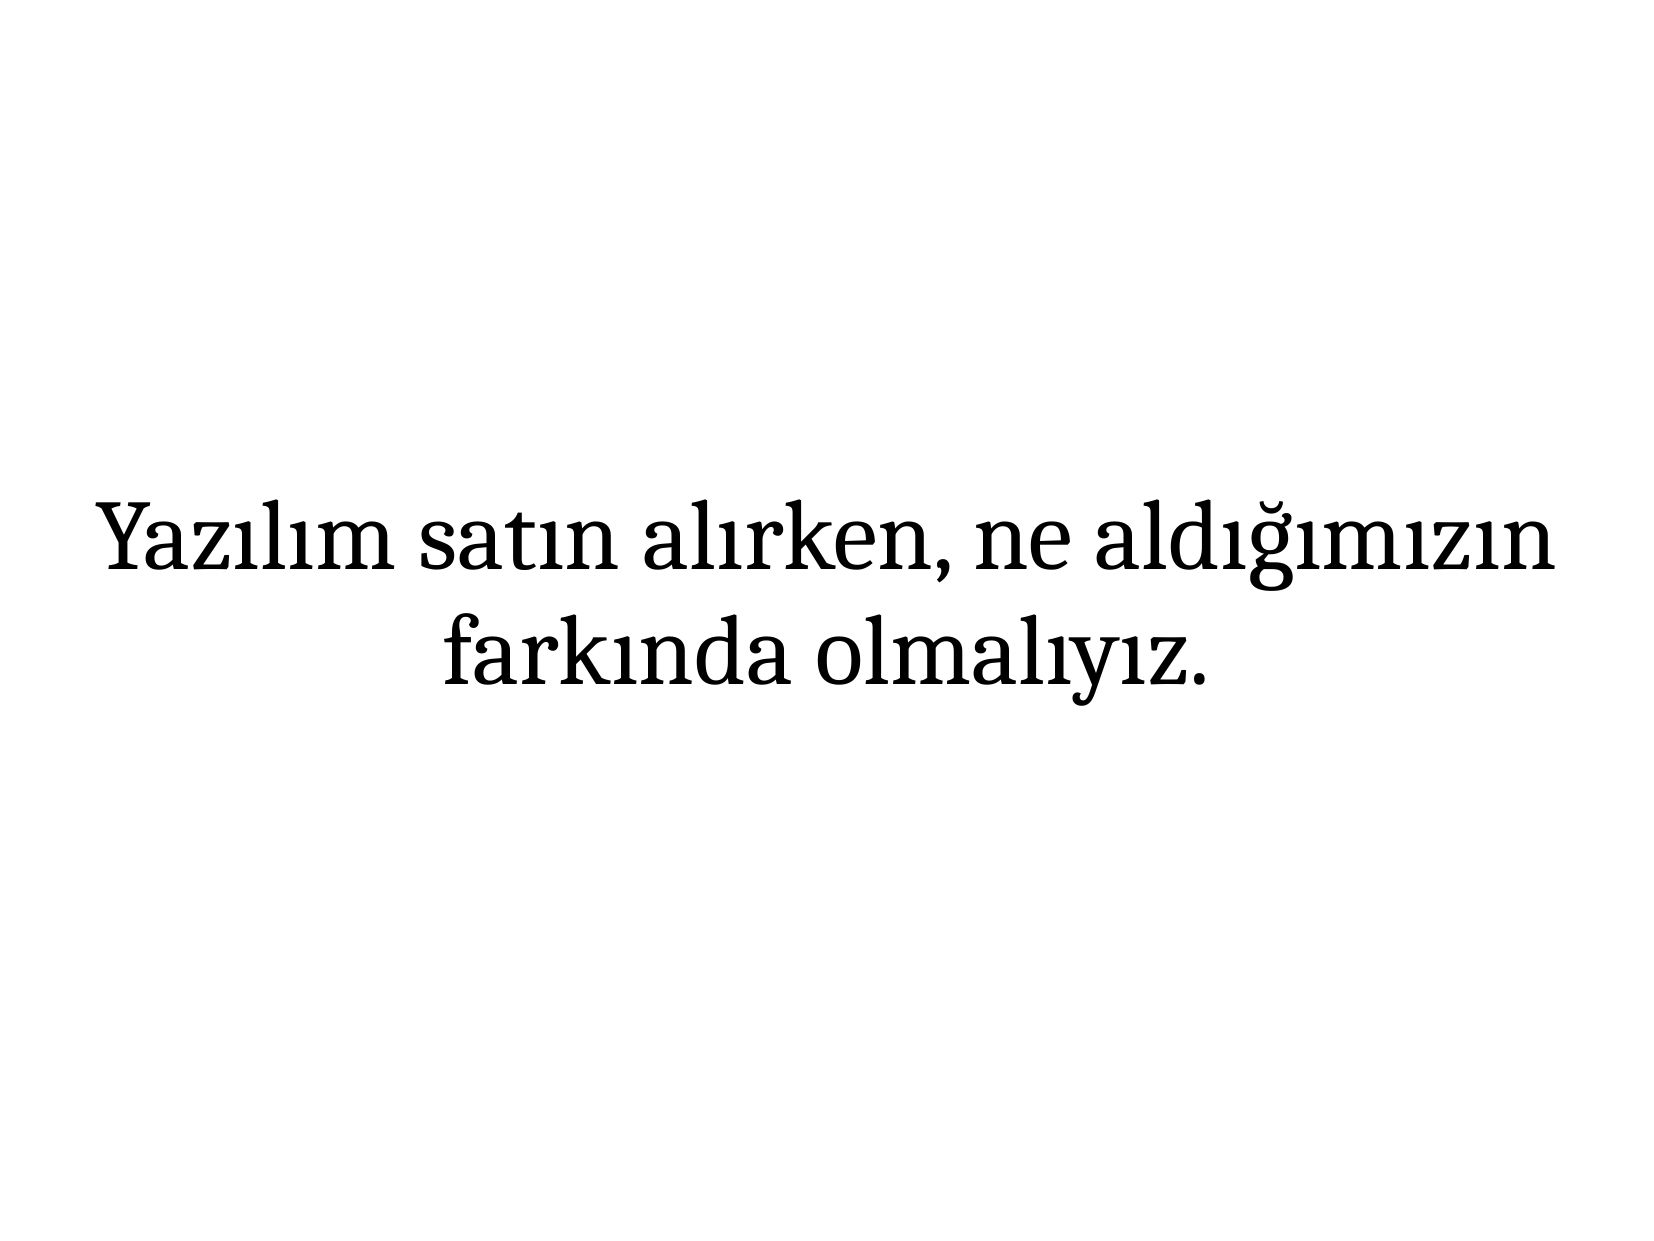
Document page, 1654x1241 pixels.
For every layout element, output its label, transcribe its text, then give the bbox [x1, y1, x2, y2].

title Yazılım satın alırken, ne aldığımızın farkında olmalıyız. [82, 281, 1571, 908]
